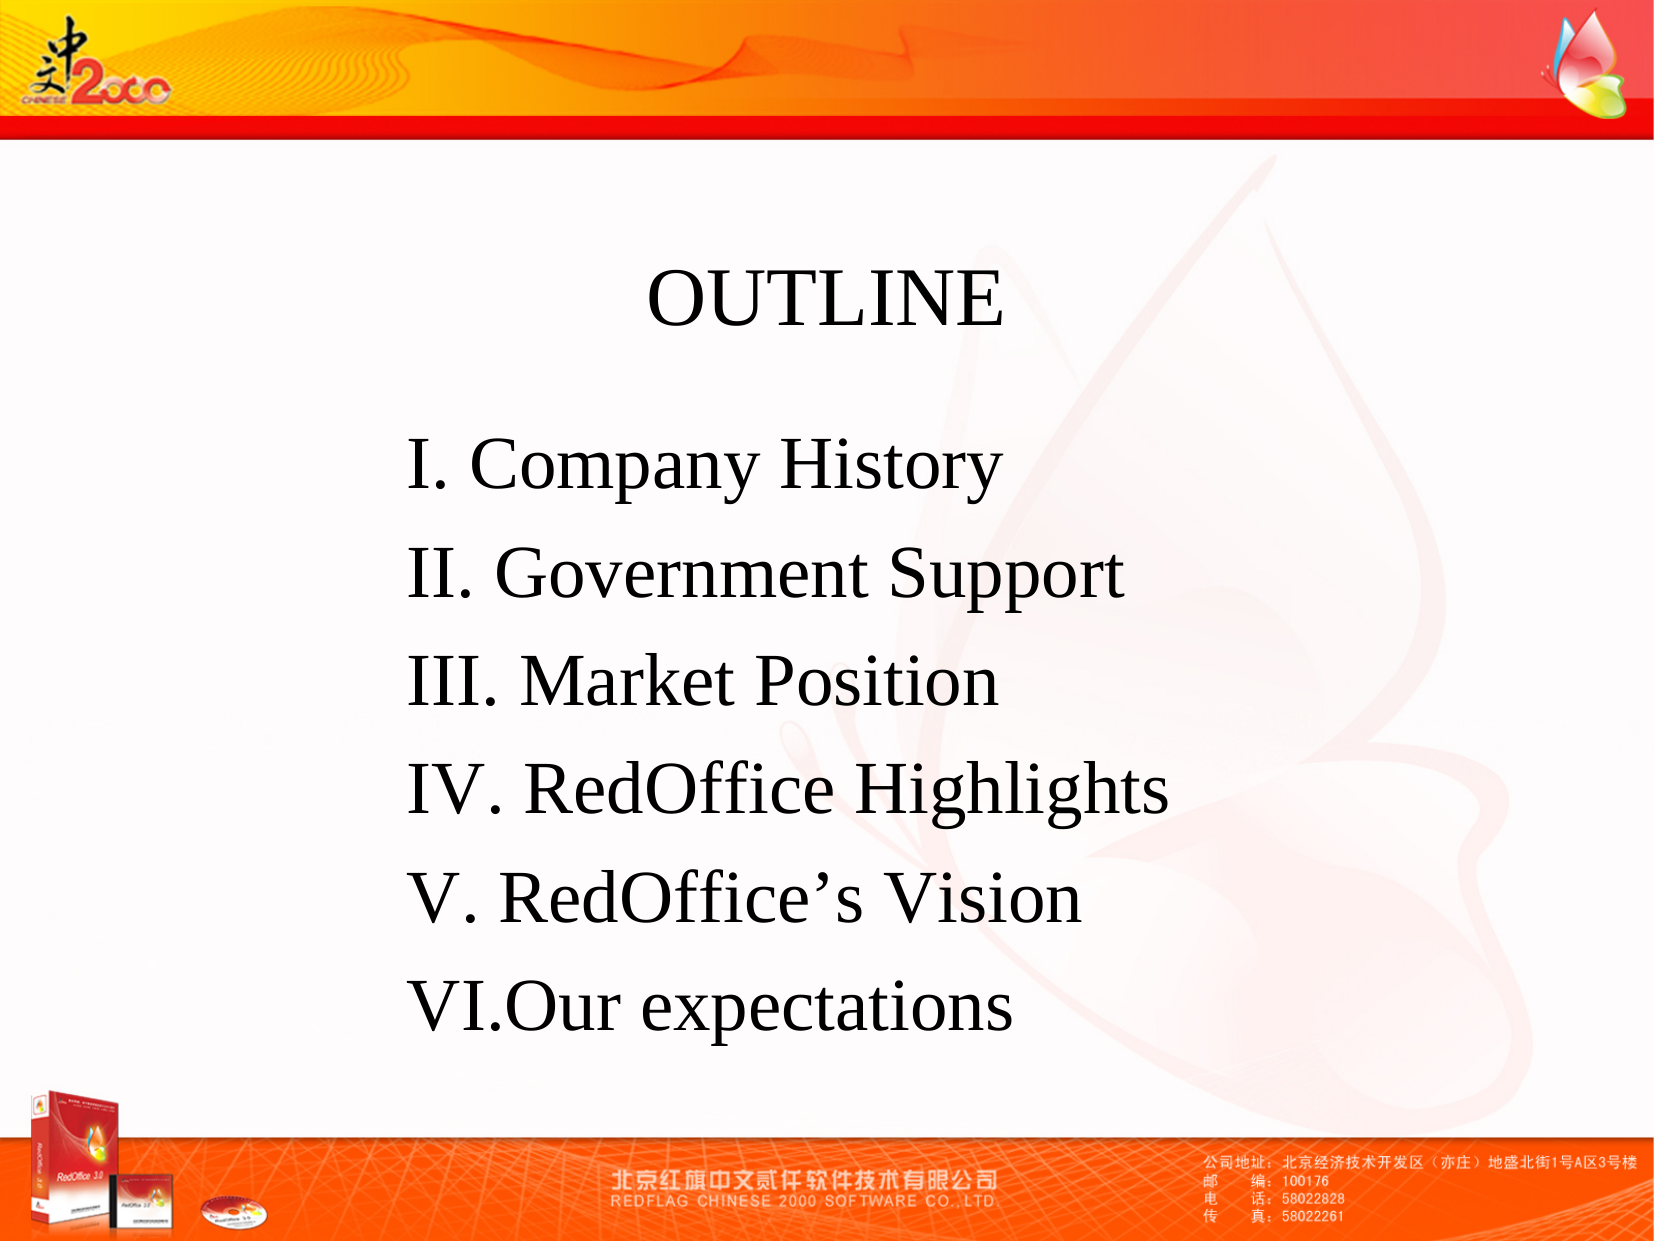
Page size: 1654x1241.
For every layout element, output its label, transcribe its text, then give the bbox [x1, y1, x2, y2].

list I. Company History II. Government Support III. Market Position IV. RedOffice Highlights V. RedOffice’s Vision VI.Our expectations [389, 312, 1353, 1047]
title OUTLINE [82, 251, 1571, 347]
picture [0, 0, 1654, 1241]
